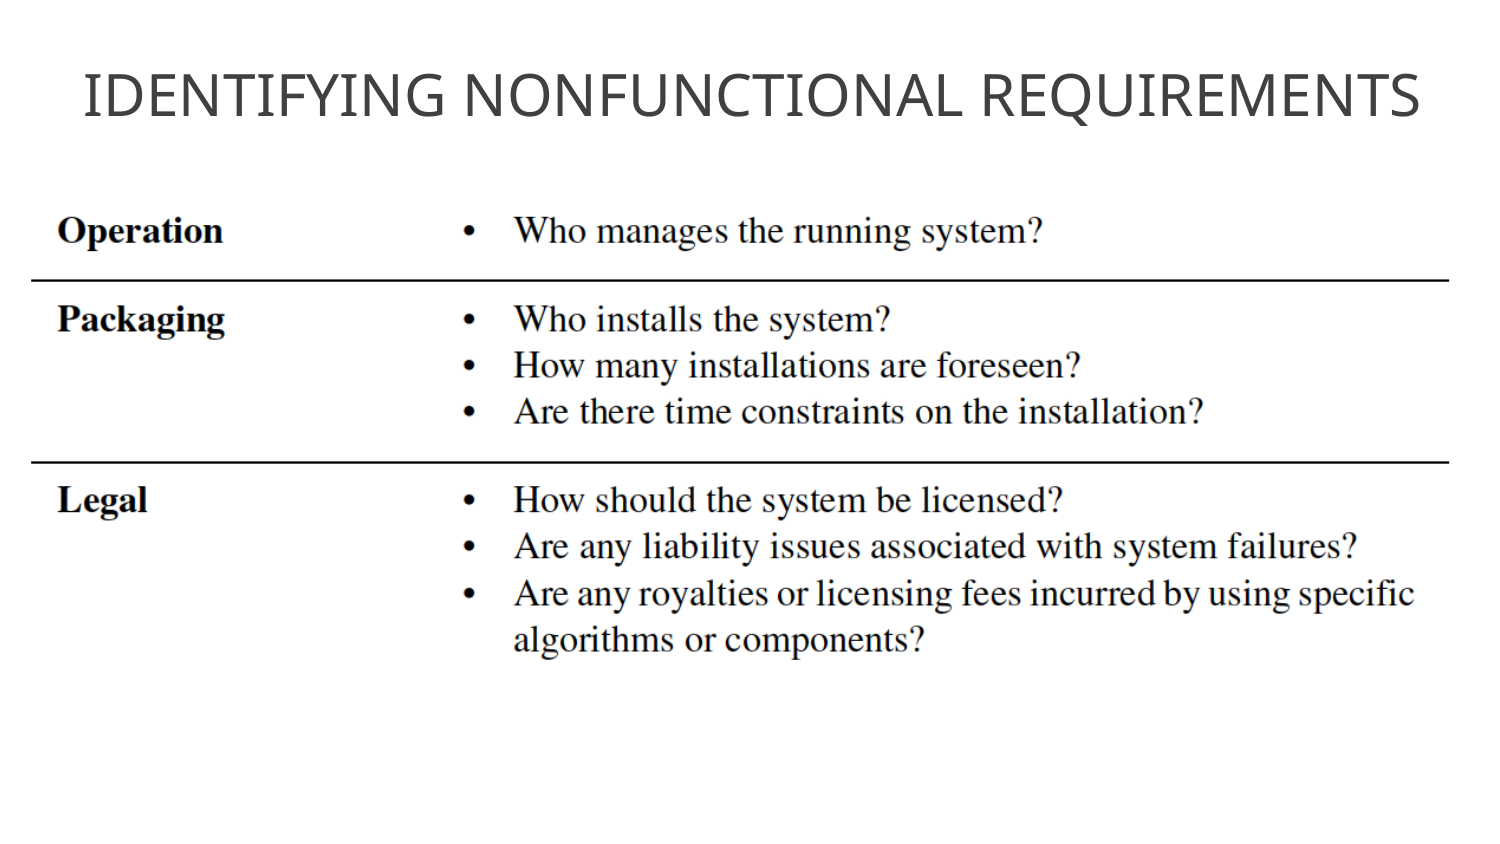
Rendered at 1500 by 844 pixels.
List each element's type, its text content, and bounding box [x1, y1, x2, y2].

picture [30, 198, 1461, 667]
title Identifying nonfunctional requirements [30, 23, 1477, 164]
